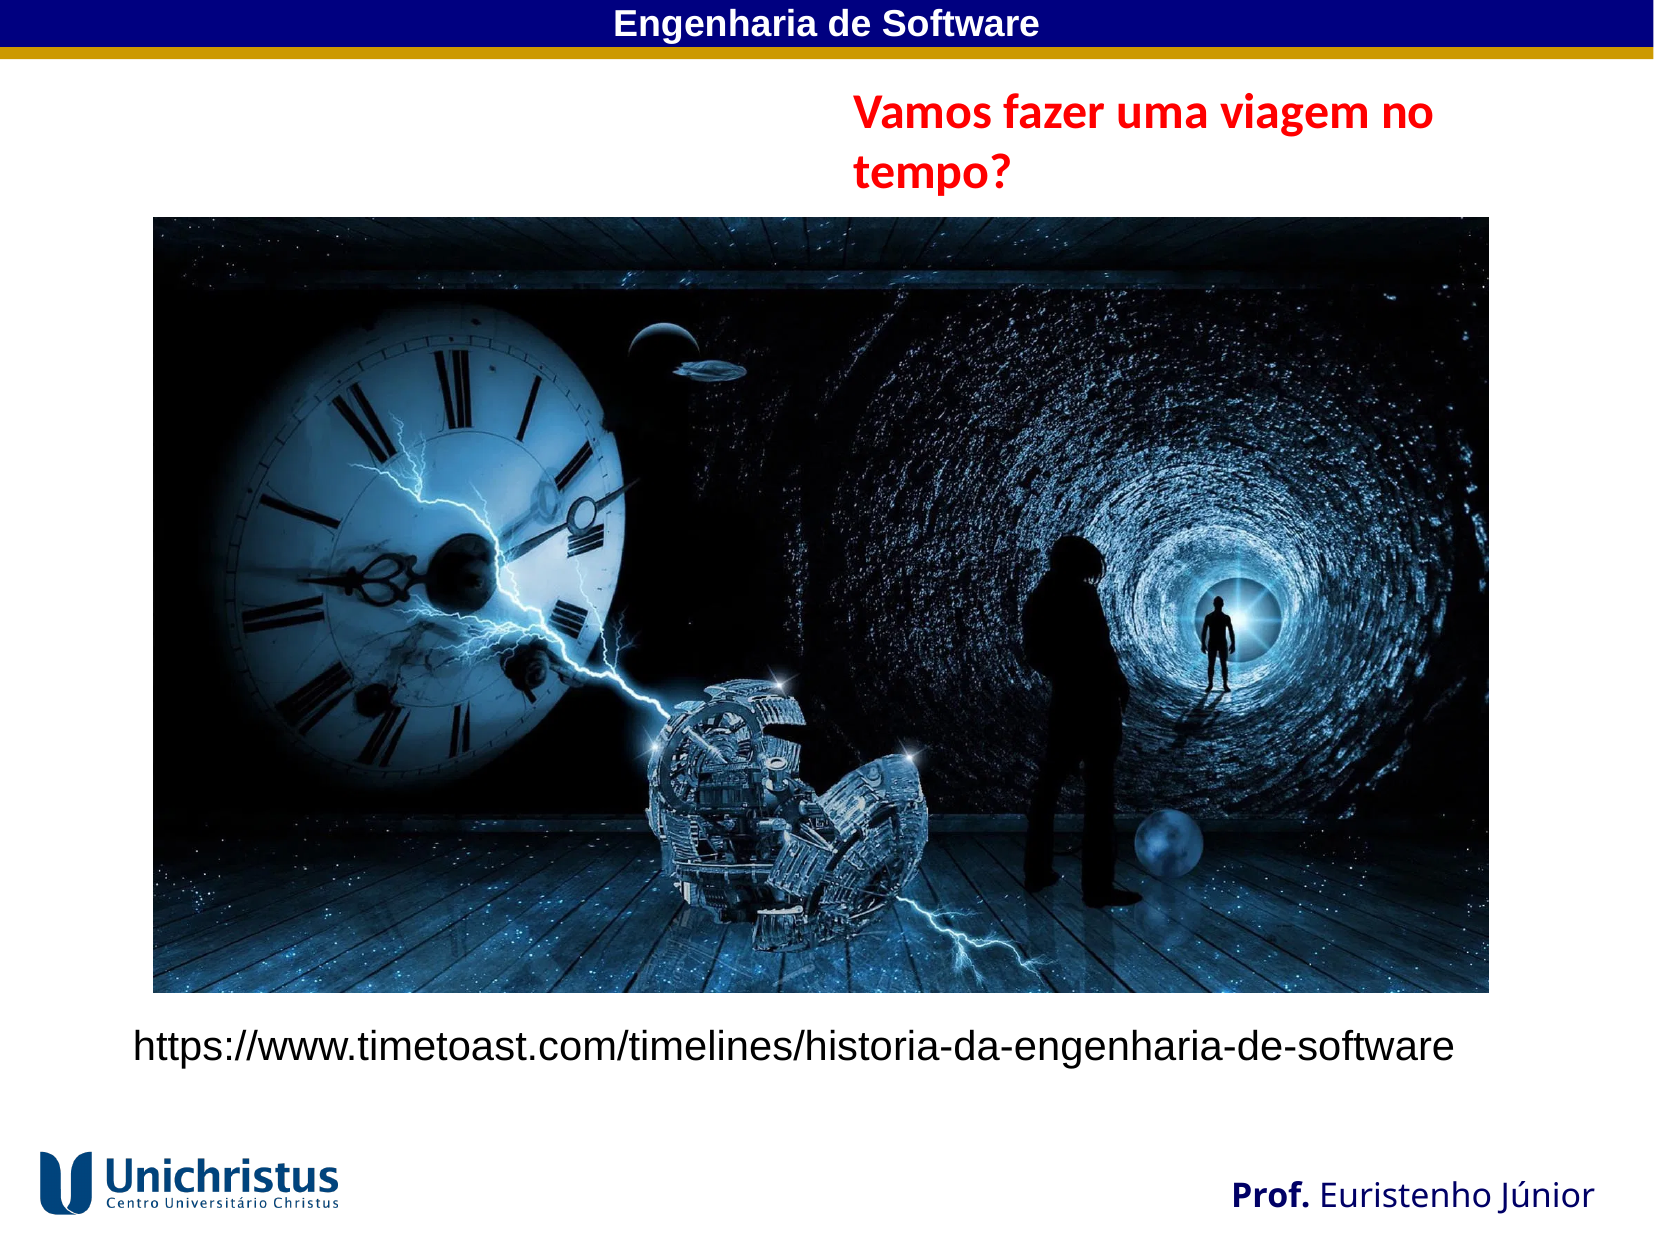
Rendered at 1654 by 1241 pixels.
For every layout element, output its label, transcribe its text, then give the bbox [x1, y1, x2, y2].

text_box Engenharia de Software [0, 0, 1654, 47]
title Vamos fazer uma viagem no tempo? [838, 70, 1619, 203]
text_box https://www.timetoast.com/timelines/historia-da-engenharia-de-software [118, 1015, 1499, 1078]
picture [35, 1148, 343, 1217]
text_box Prof. Euristenho Júnior [1216, 1163, 1654, 1224]
text_box [0, 47, 1654, 60]
picture [153, 217, 1489, 993]
